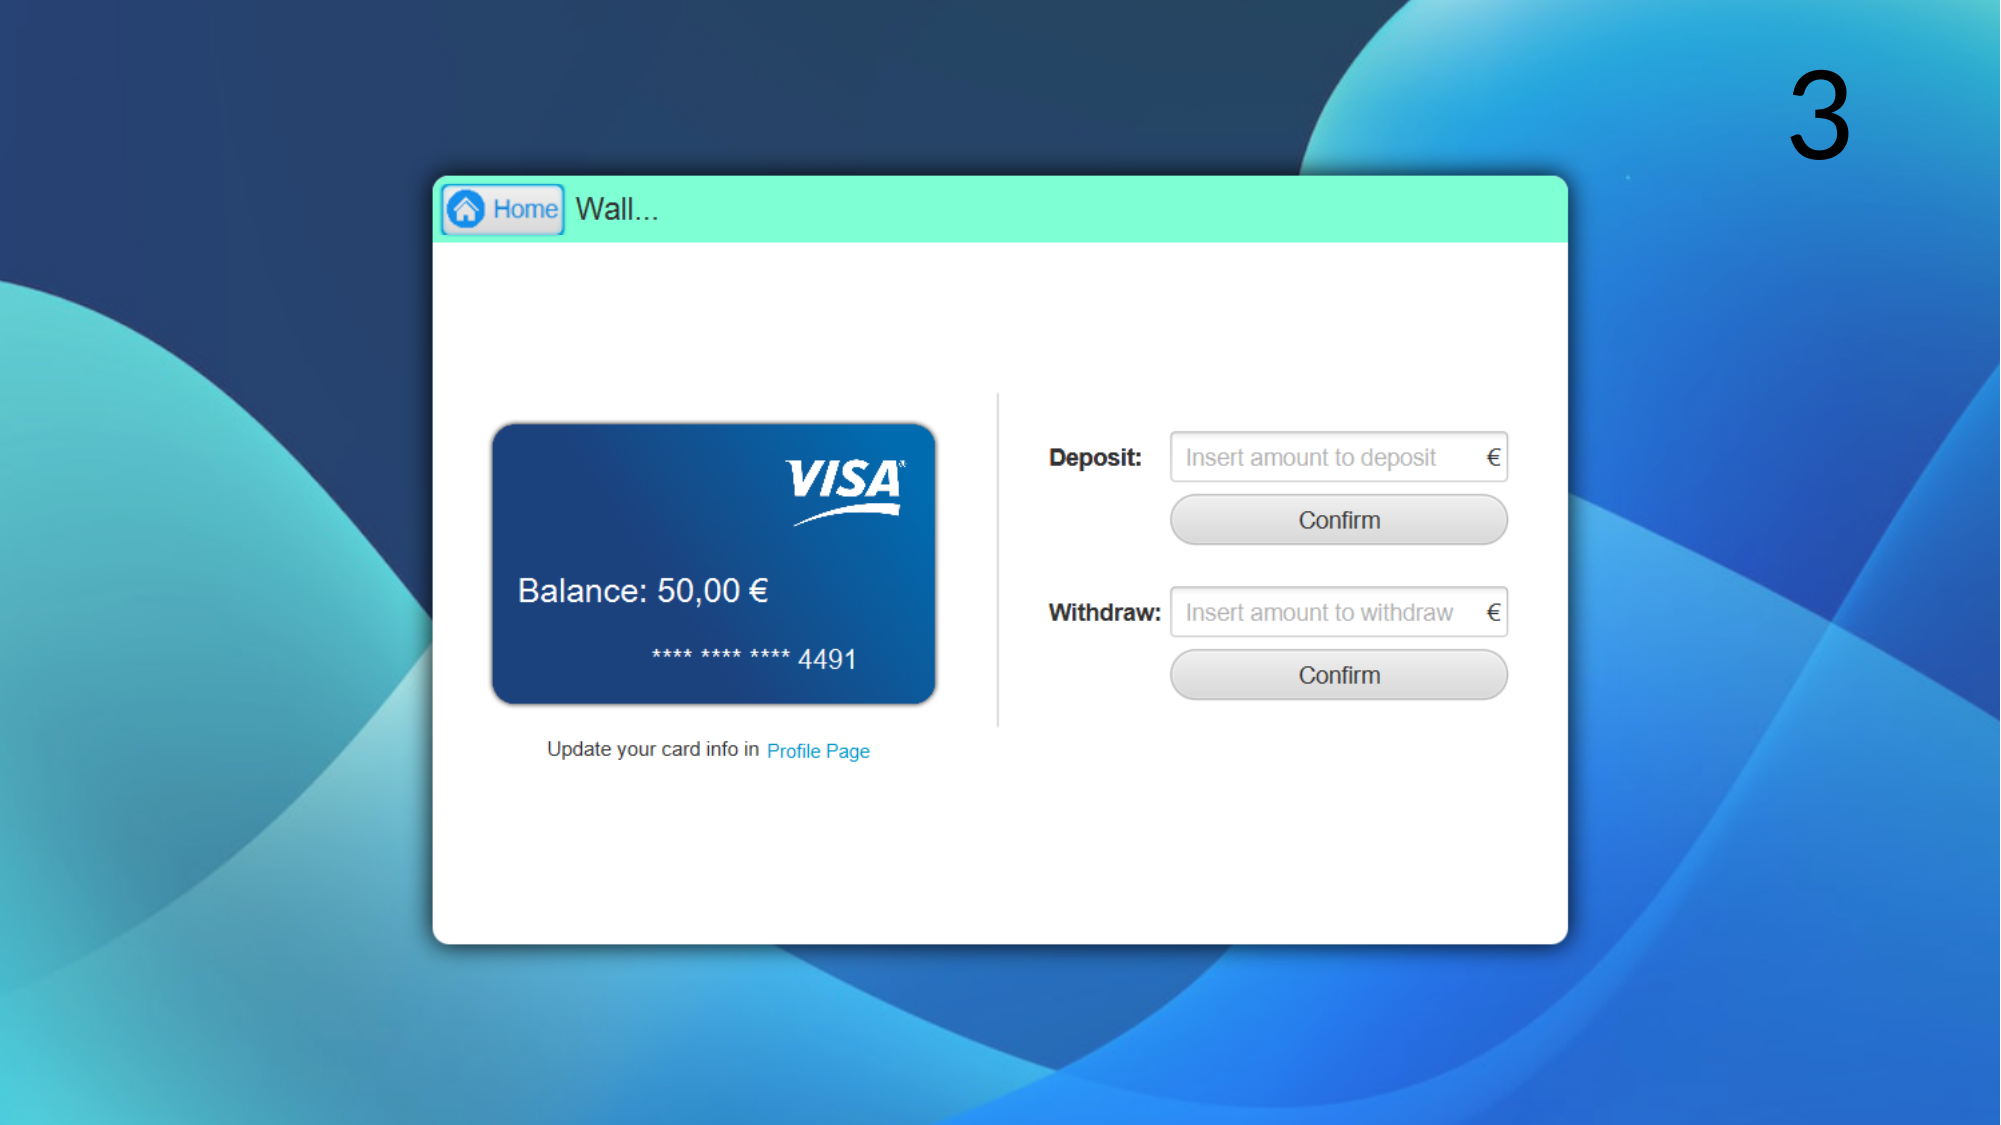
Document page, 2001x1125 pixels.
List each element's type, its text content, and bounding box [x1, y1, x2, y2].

picture [0, 0, 2000, 1125]
text_box 3 [1769, 14, 1876, 197]
